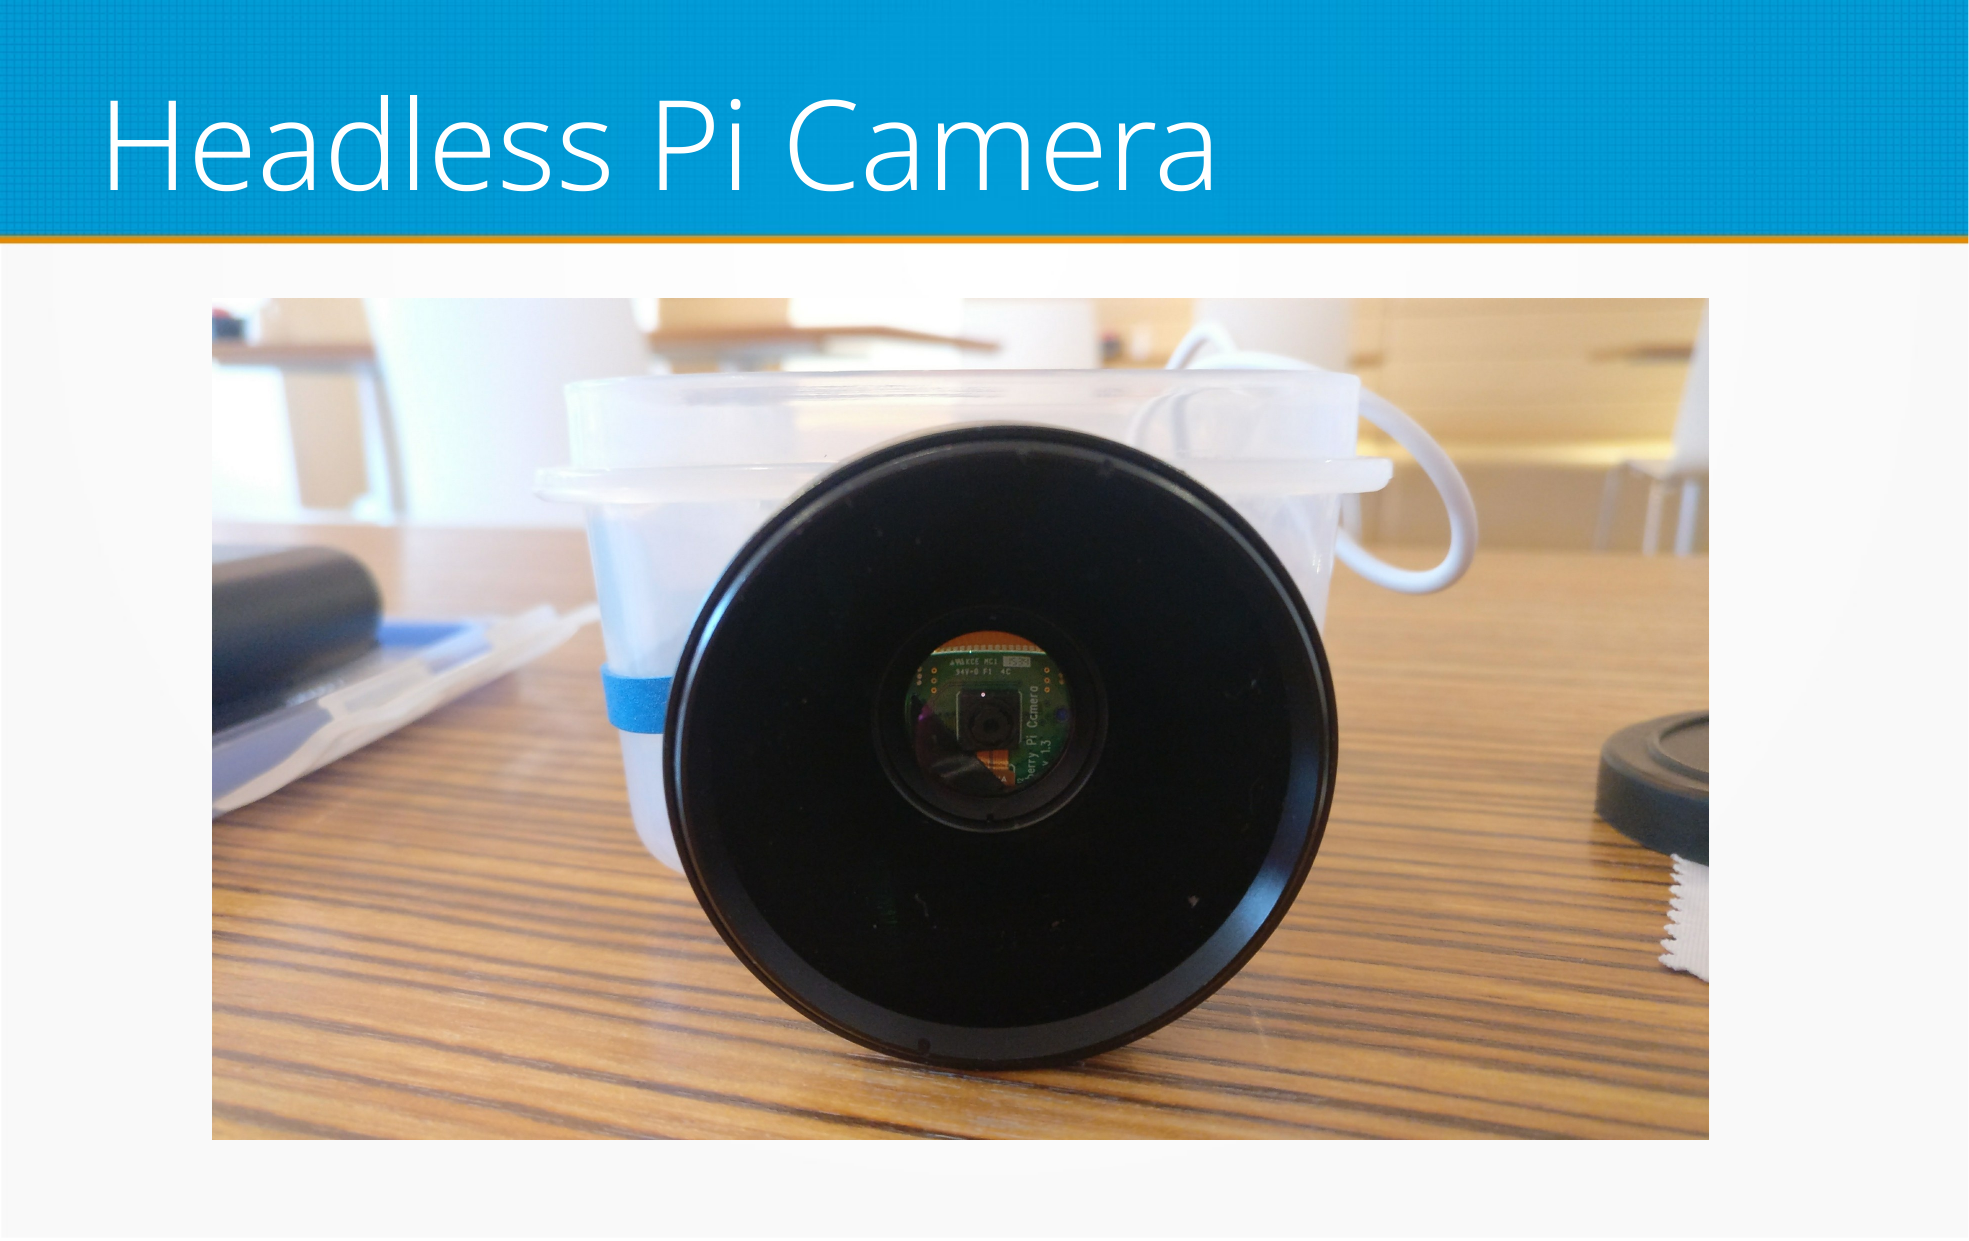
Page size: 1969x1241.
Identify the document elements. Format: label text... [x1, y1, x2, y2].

title Headless Pi Camera [98, 19, 1870, 227]
picture [0, 233, 1969, 1241]
